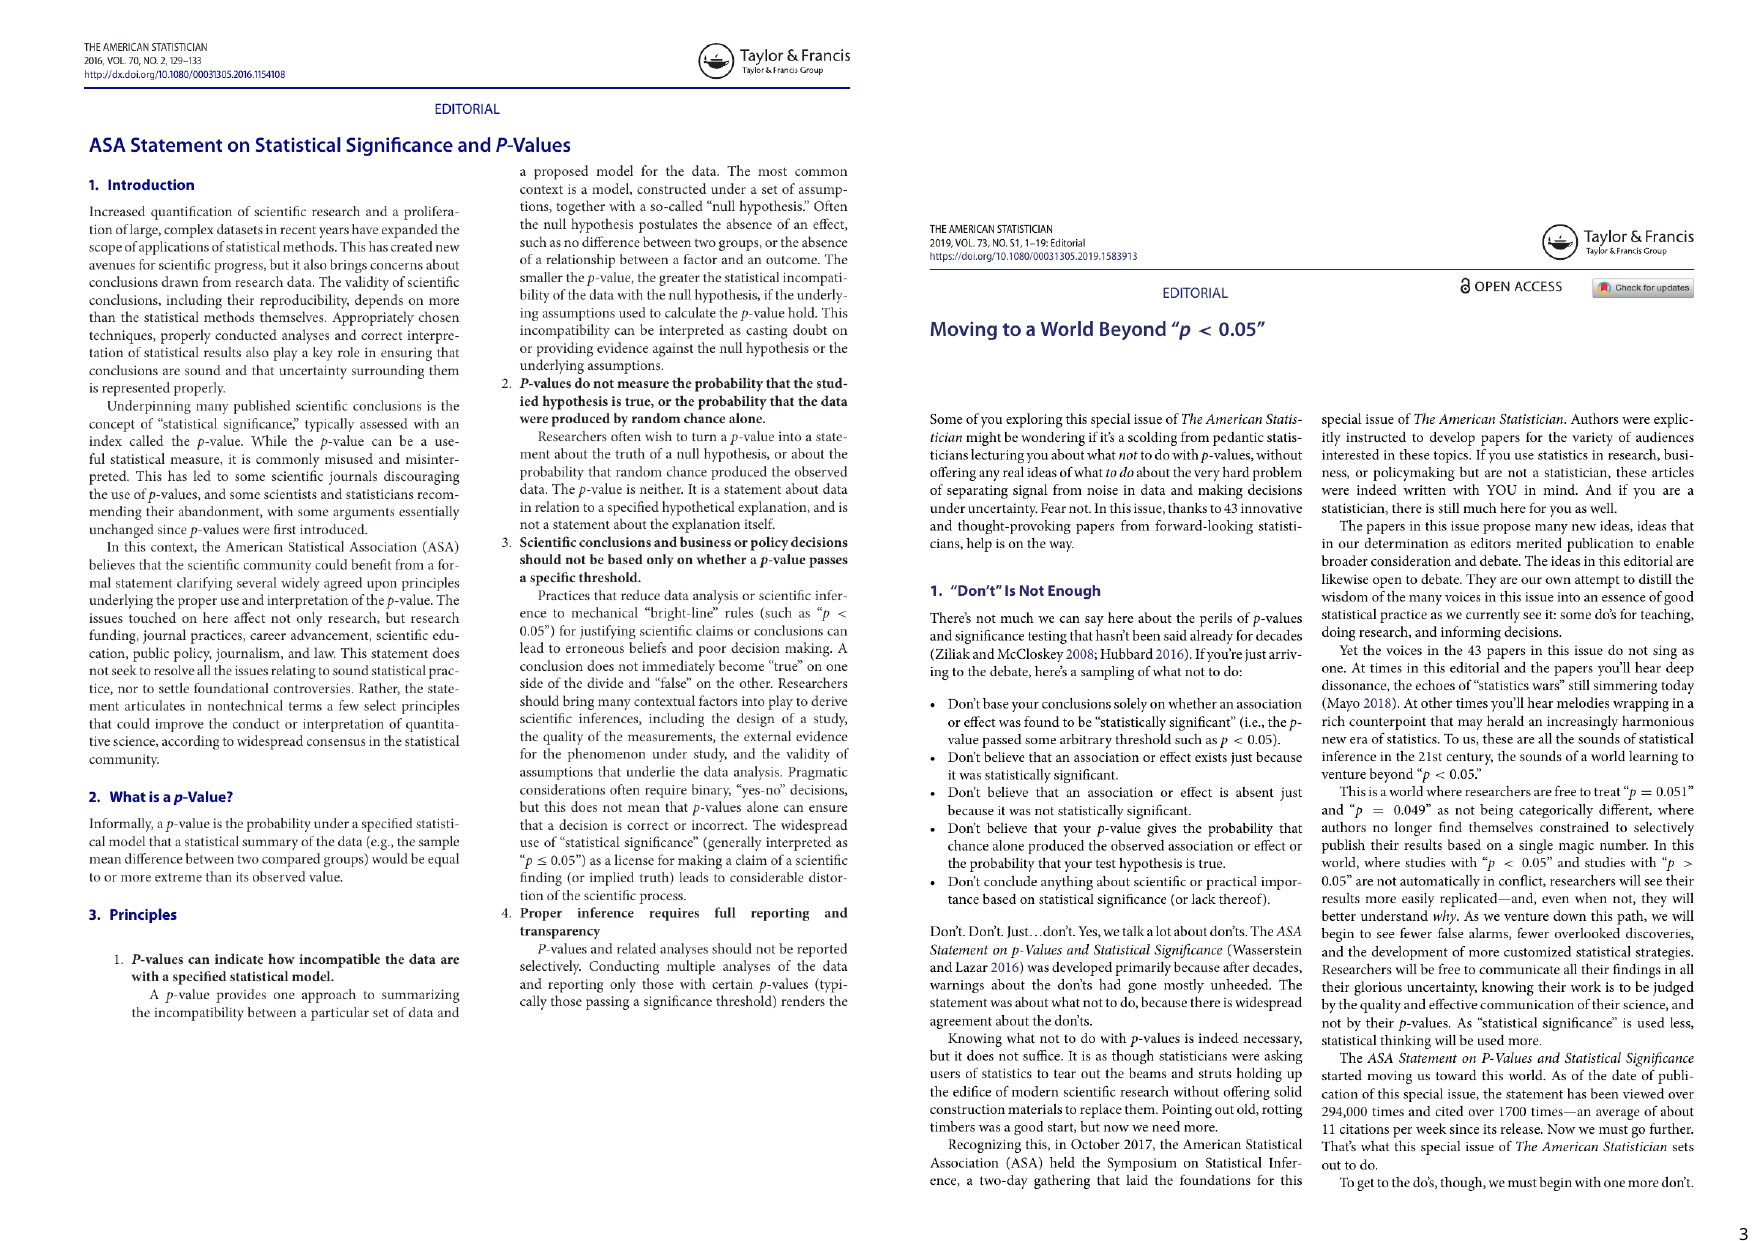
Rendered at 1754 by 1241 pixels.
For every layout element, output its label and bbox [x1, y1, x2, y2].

picture [76, 29, 862, 1031]
picture [920, 214, 1704, 1200]
